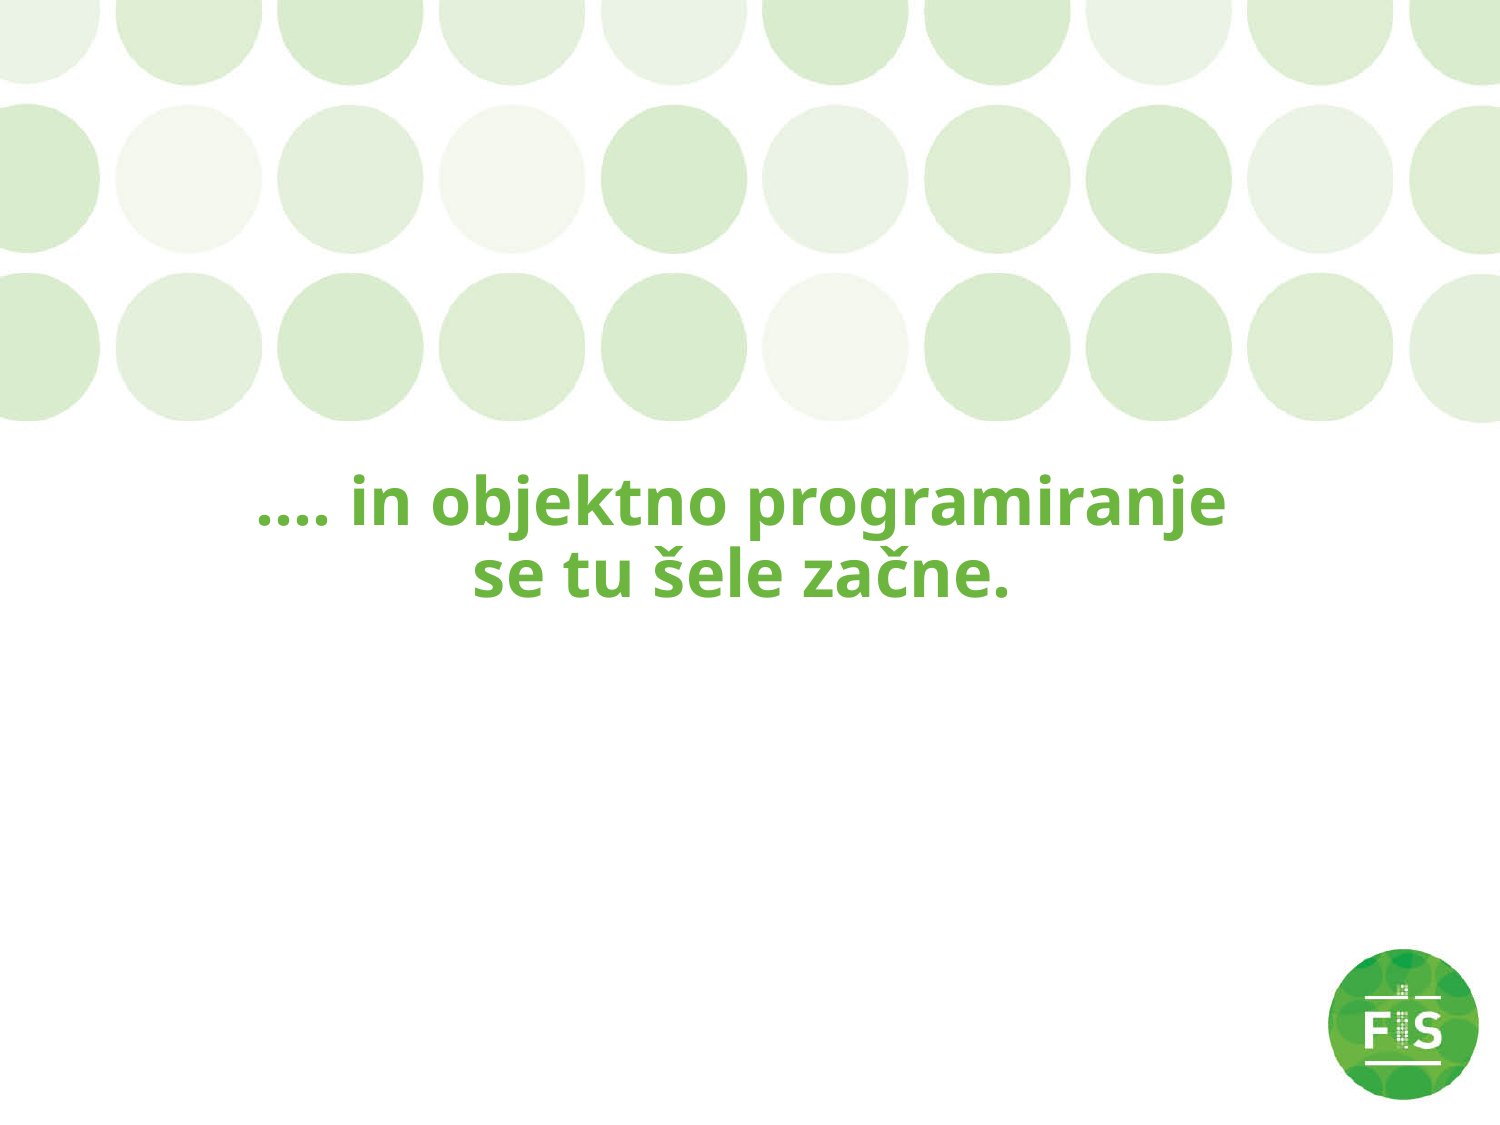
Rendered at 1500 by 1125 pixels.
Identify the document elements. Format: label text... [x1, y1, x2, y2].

picture [0, 0, 1500, 1125]
title …. in objektno programiranje se tu šele začne. [67, 460, 1418, 756]
